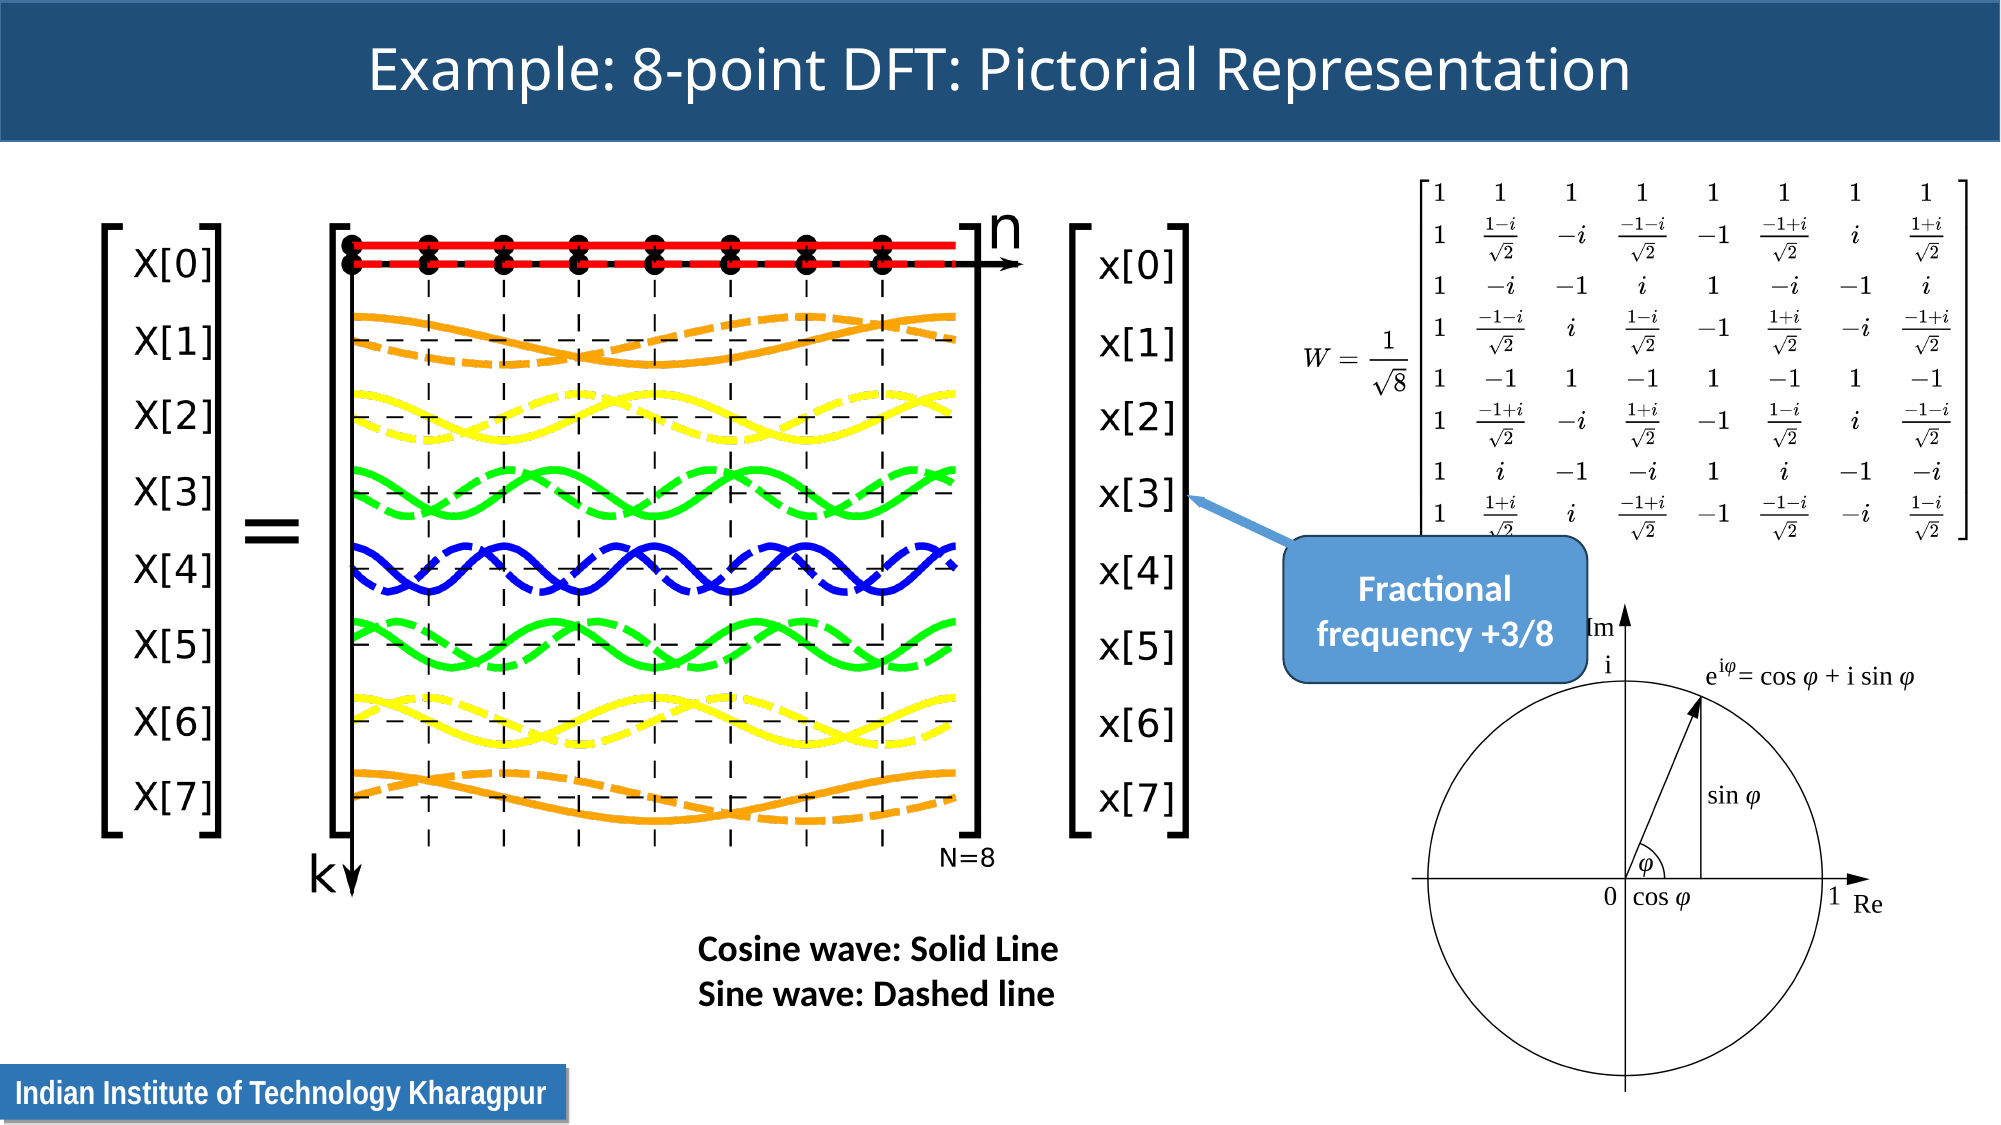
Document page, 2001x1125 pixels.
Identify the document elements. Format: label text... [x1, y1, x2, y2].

picture [20, 189, 1289, 917]
text_box Cosine wave: Solid Line Sine wave: Dashed line [683, 916, 1134, 1023]
title Example: 8-point DFT: Pictorial Representation [0, 1, 2000, 141]
picture [1291, 166, 1981, 549]
text_box Fractional frequency +3/8 [1283, 535, 1588, 683]
picture [1410, 600, 1917, 1107]
